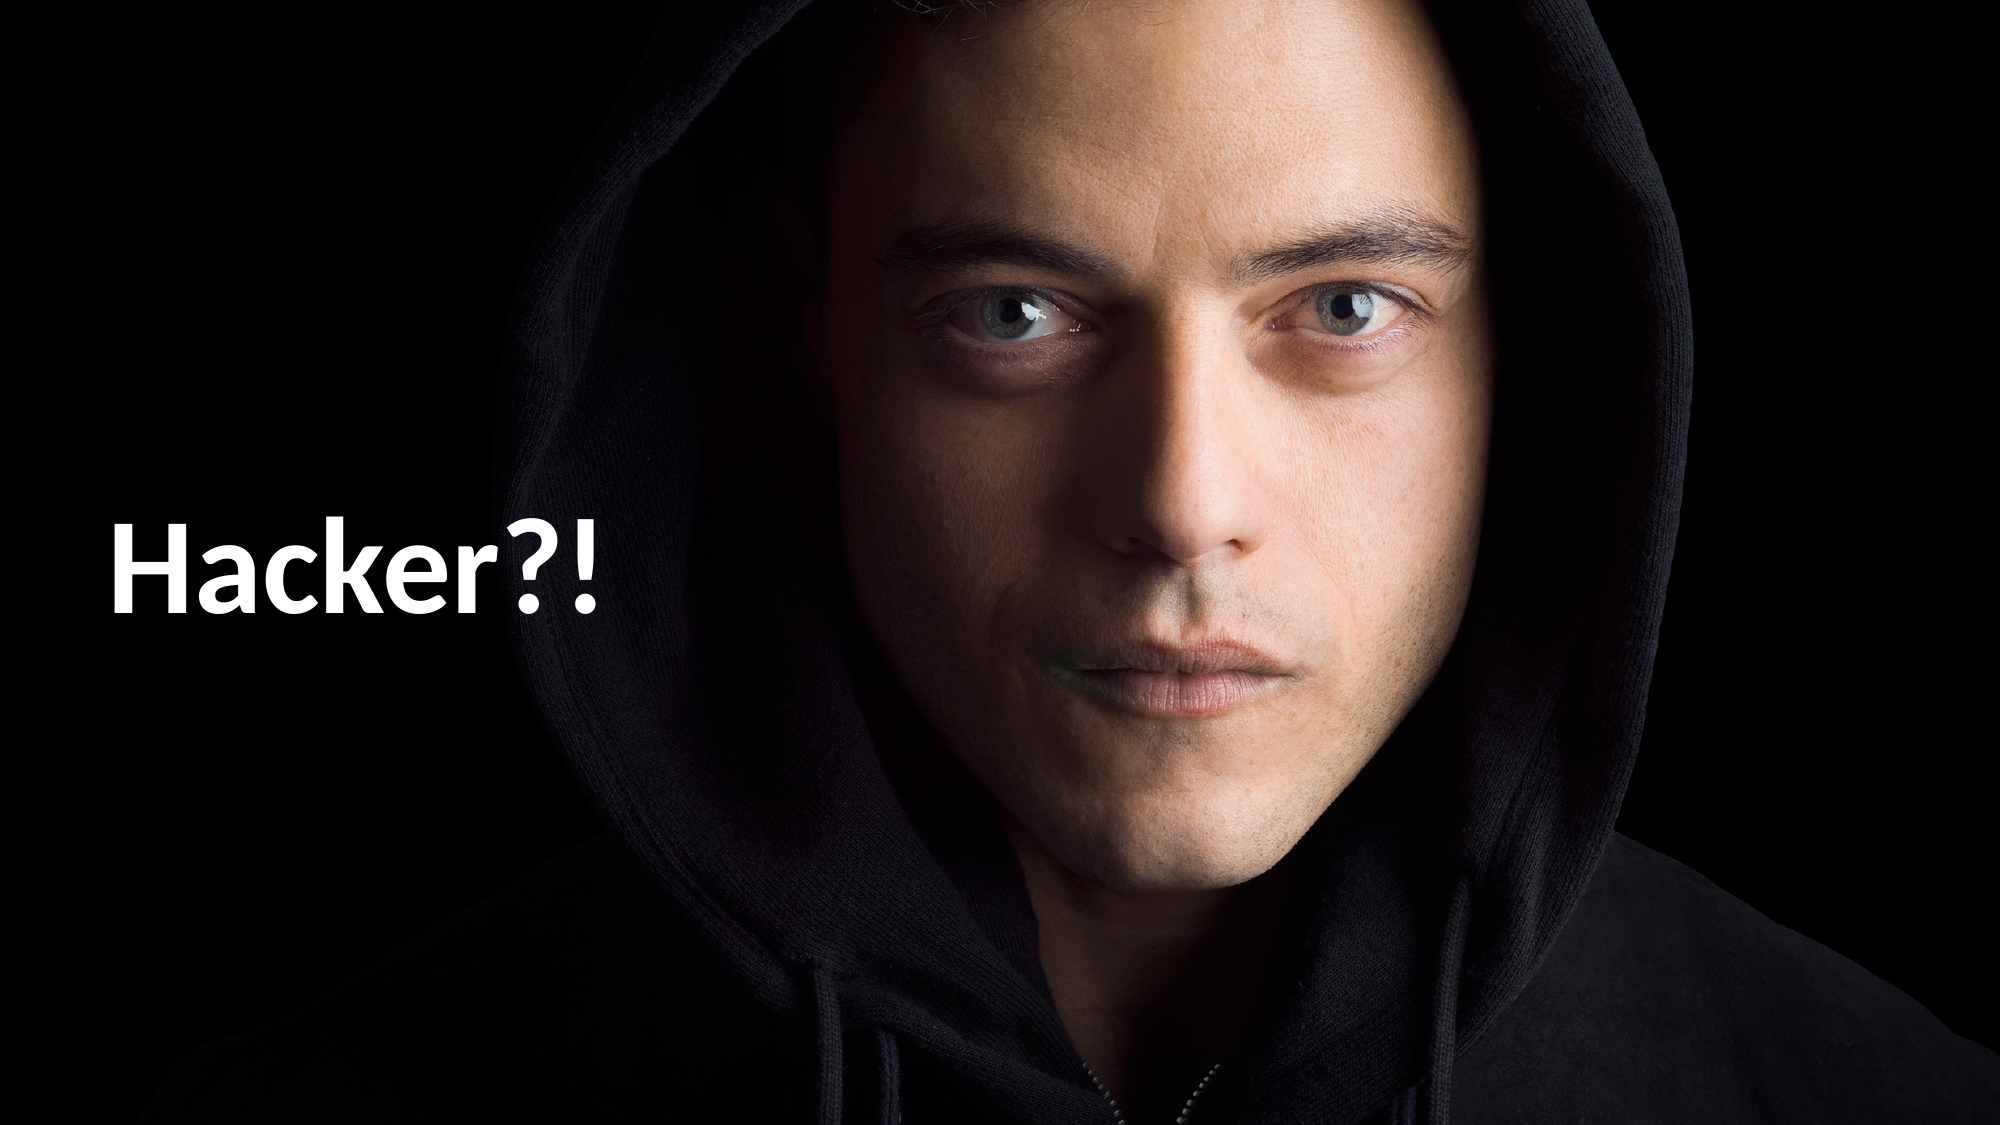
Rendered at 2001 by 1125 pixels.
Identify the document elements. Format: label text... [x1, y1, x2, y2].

picture [0, 0, 2000, 1125]
text_box Hacker?! [93, 469, 624, 649]
